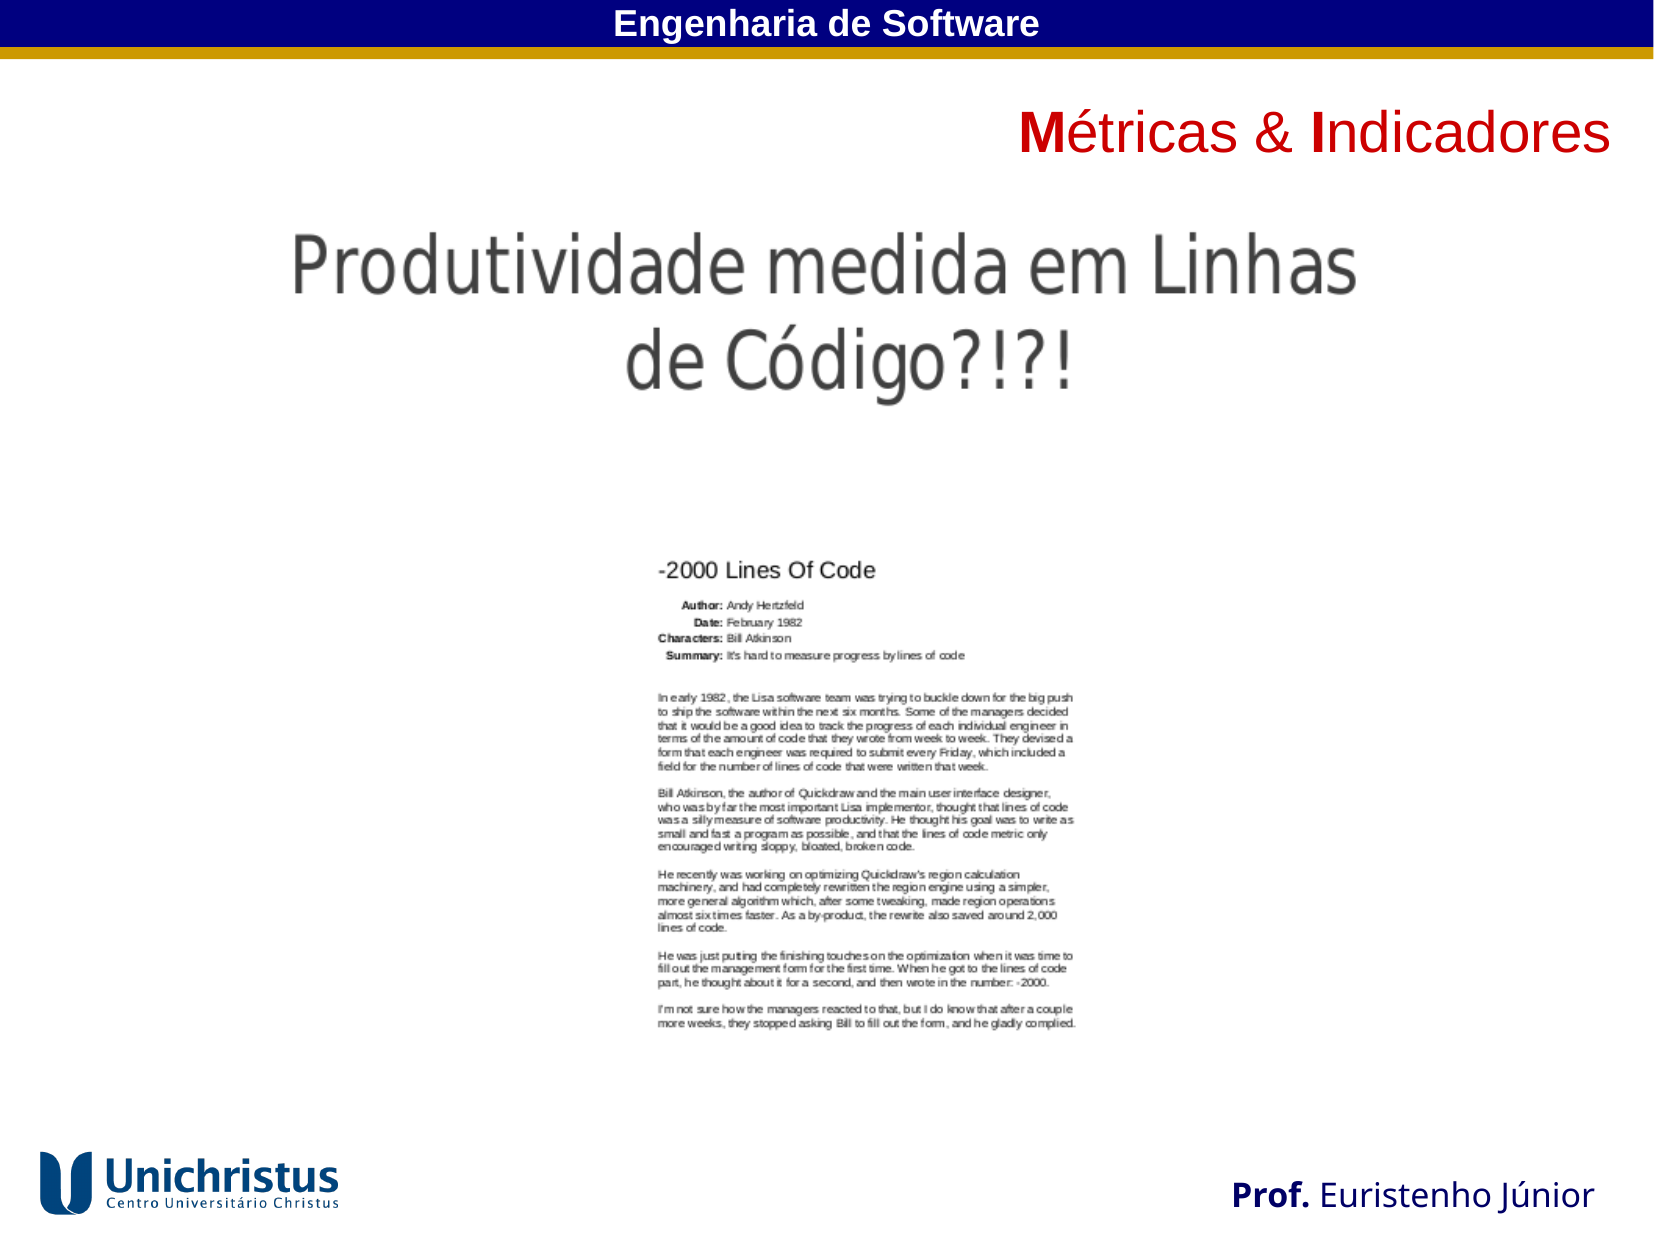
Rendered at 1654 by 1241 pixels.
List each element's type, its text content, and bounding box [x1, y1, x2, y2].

text_box Prof. Euristenho Júnior [1216, 1163, 1654, 1224]
text_box Engenharia de Software [0, 0, 1654, 47]
picture [283, 220, 1370, 1040]
picture [35, 1148, 343, 1217]
text_box Métricas & Indicadores [1003, 92, 1654, 173]
text_box [0, 47, 1654, 60]
